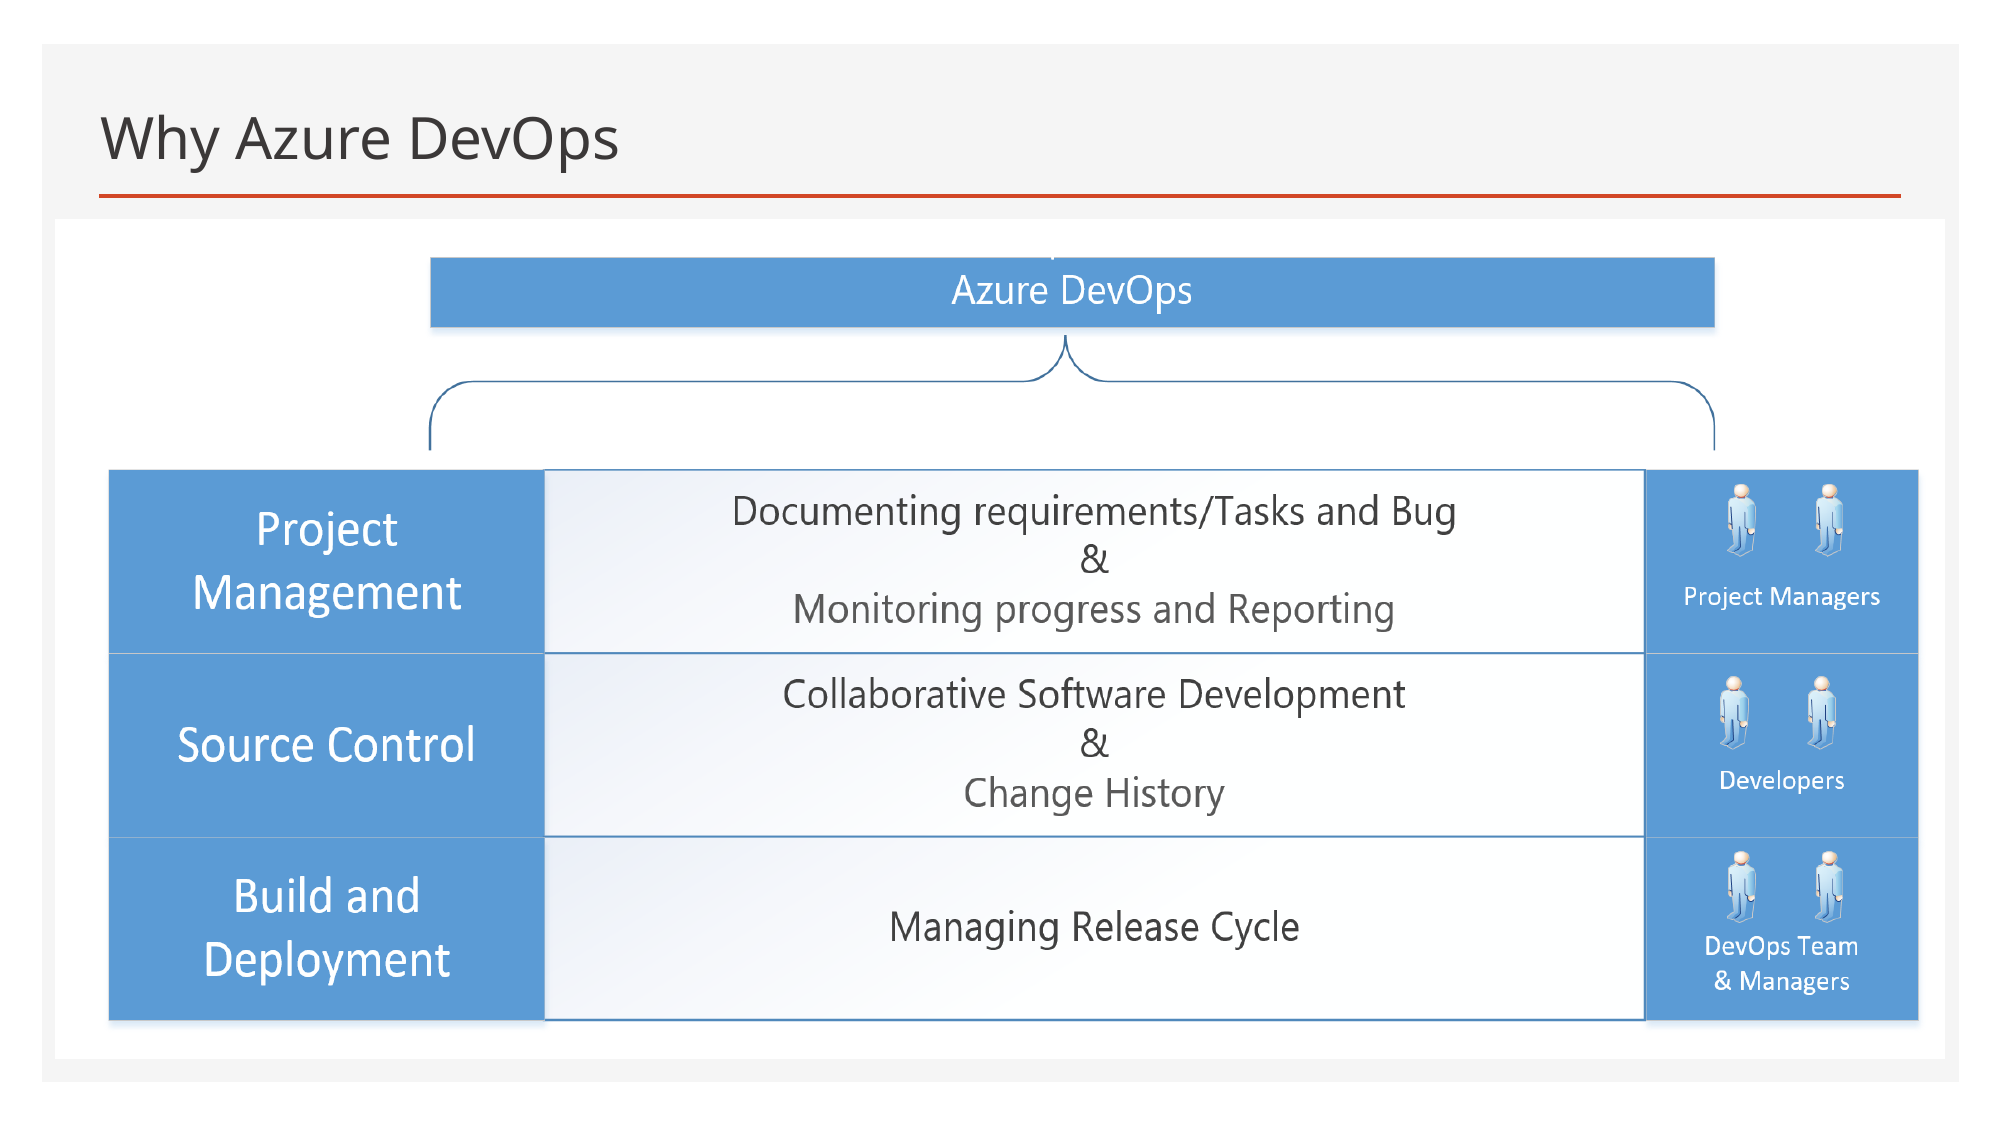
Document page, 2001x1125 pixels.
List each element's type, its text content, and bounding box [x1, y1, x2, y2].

title Why Azure DevOps [85, 73, 1214, 179]
picture [55, 219, 1945, 1059]
